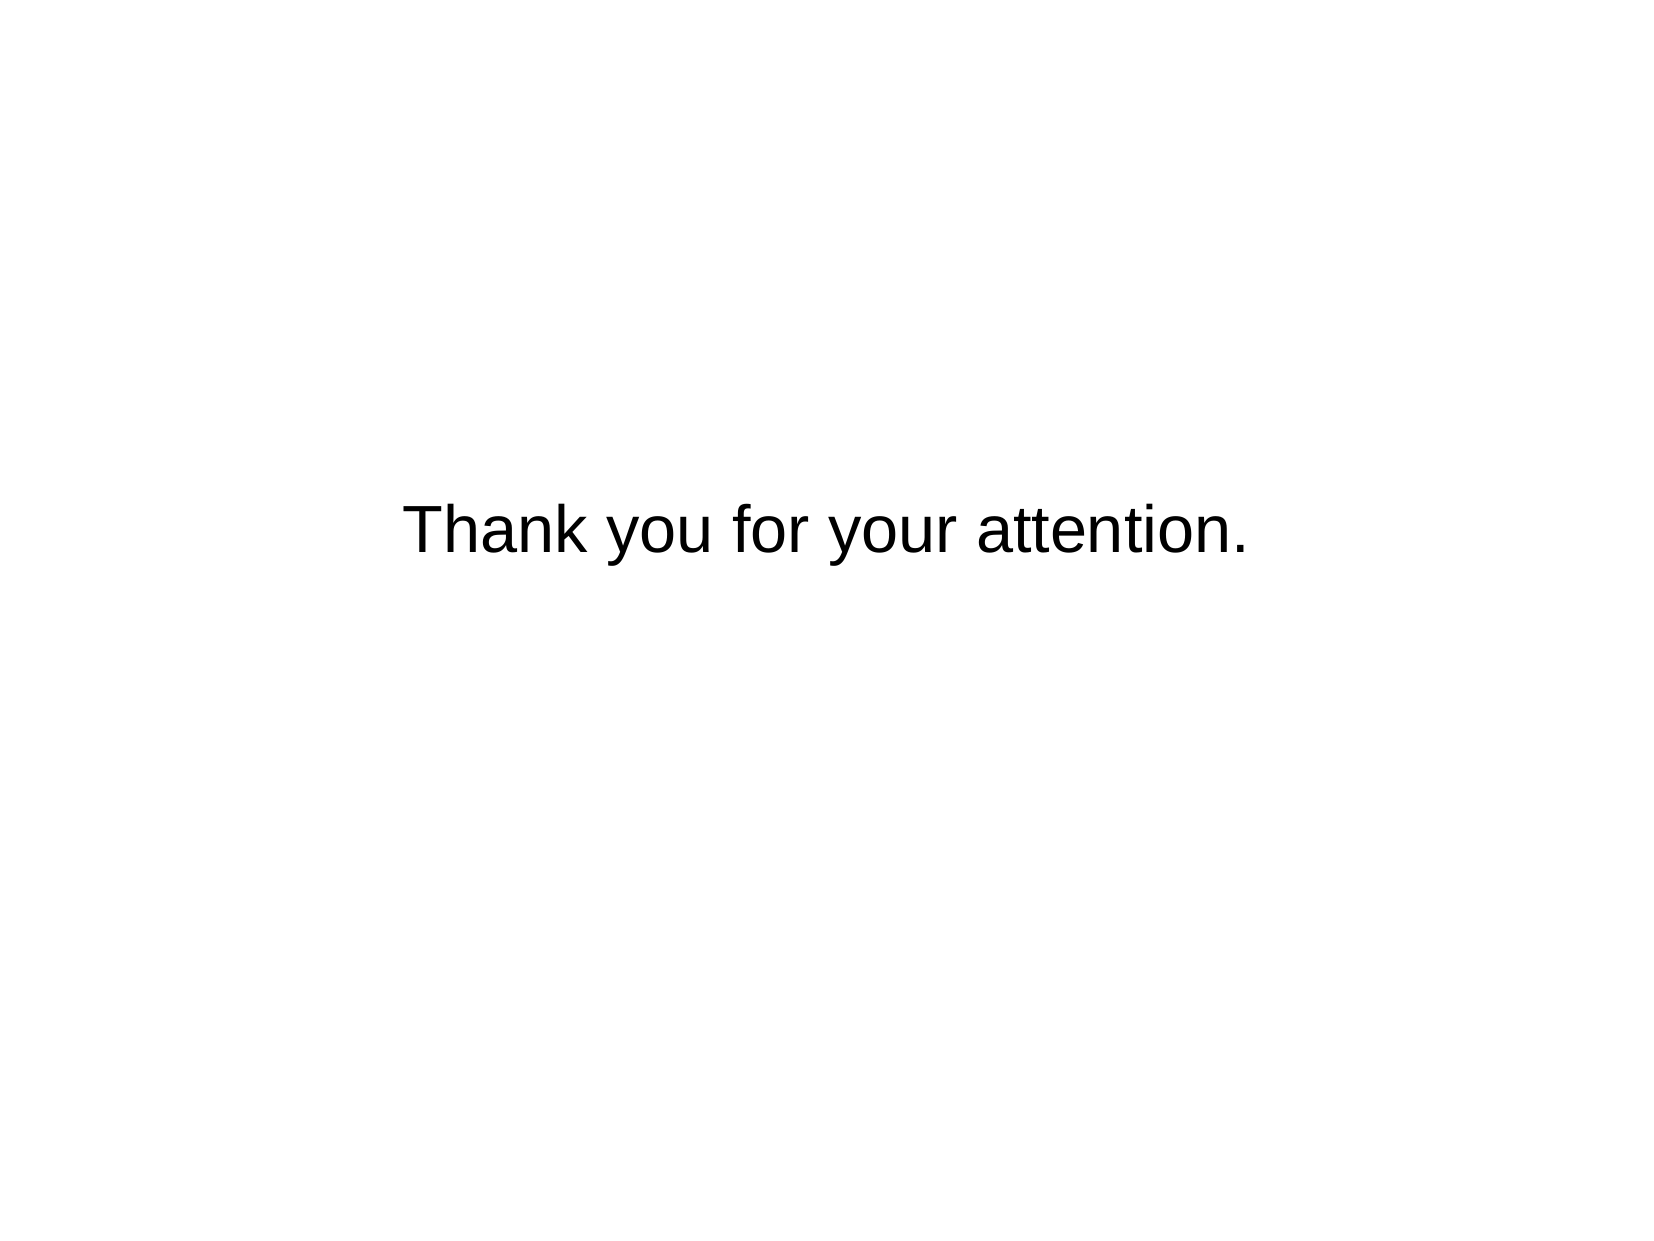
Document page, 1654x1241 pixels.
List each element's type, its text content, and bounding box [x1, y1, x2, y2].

subtitle Thank you for your attention. [82, 49, 1571, 1010]
